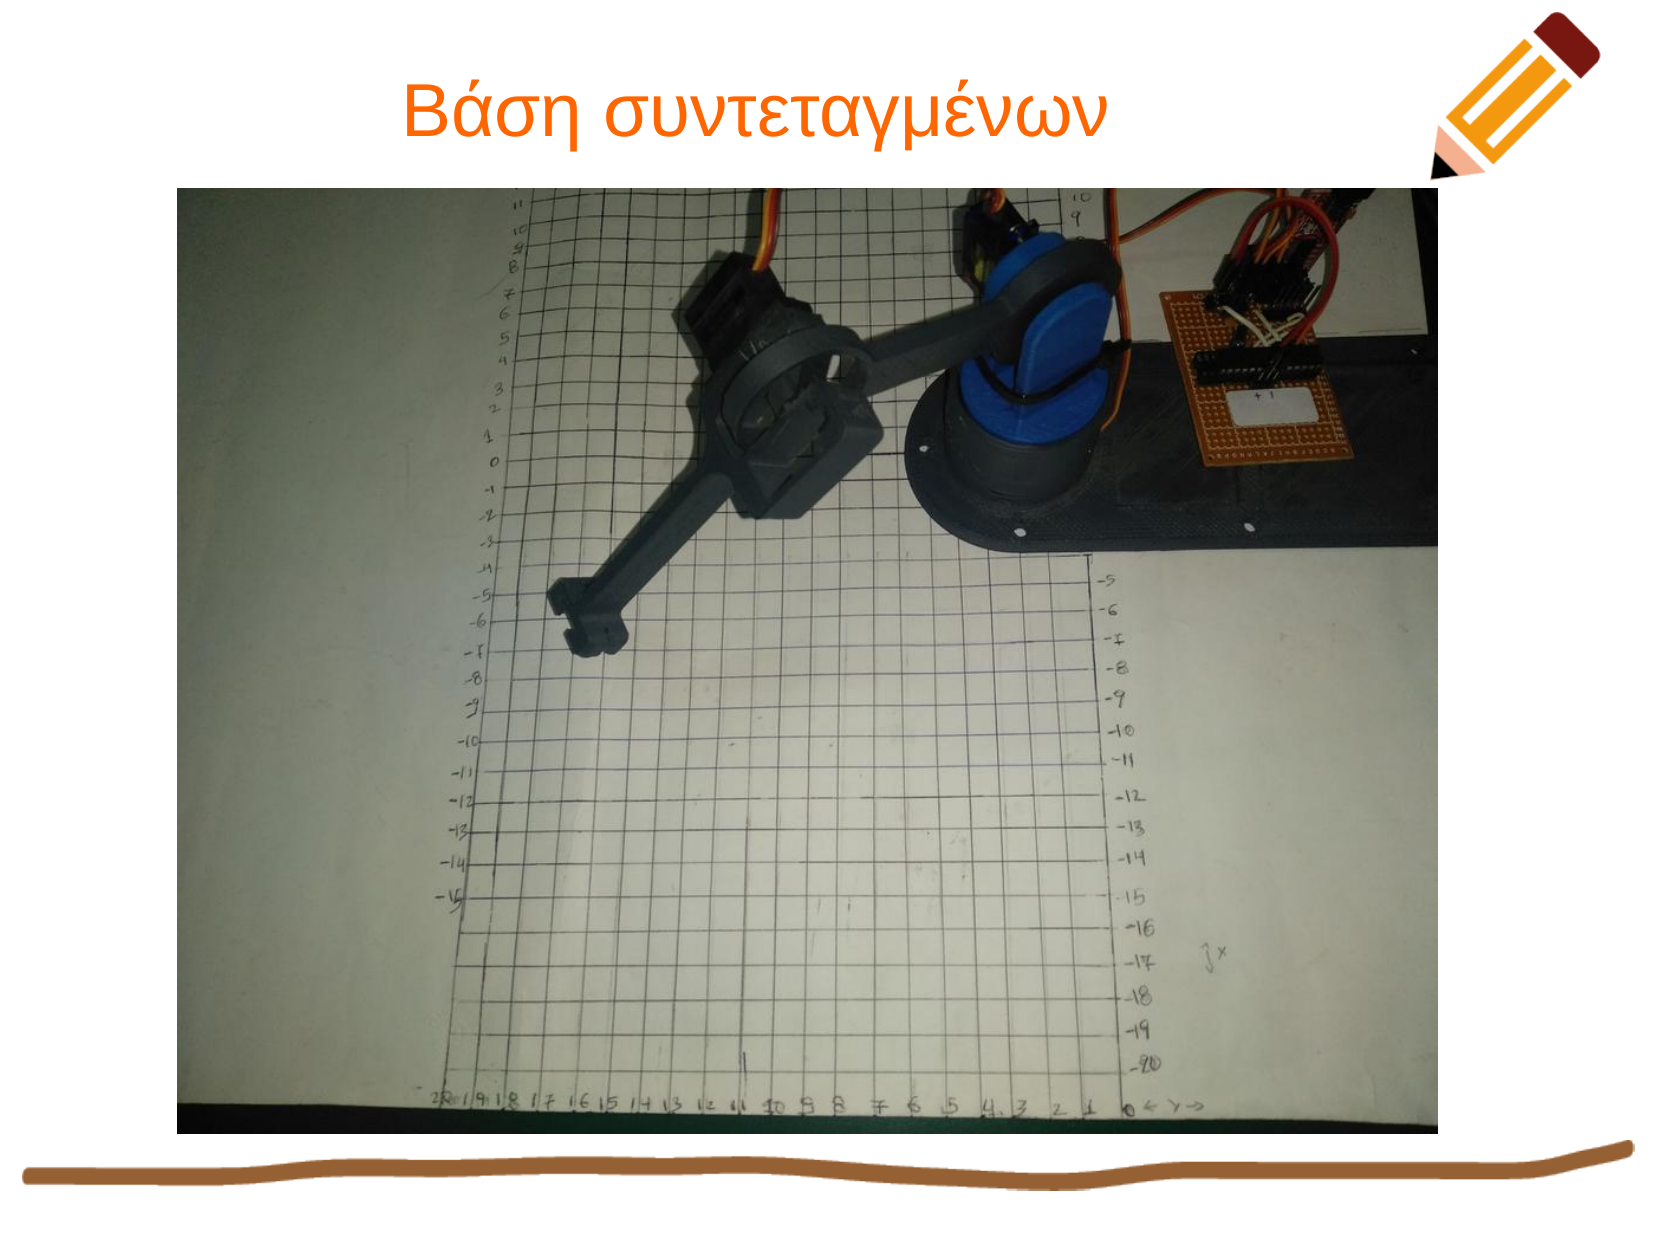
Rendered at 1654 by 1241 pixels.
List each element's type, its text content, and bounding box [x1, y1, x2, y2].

picture [22, 1140, 1635, 1191]
picture [1430, 12, 1601, 181]
title Βάση συντεταγμένων [82, 49, 1430, 172]
picture [177, 188, 1438, 1134]
